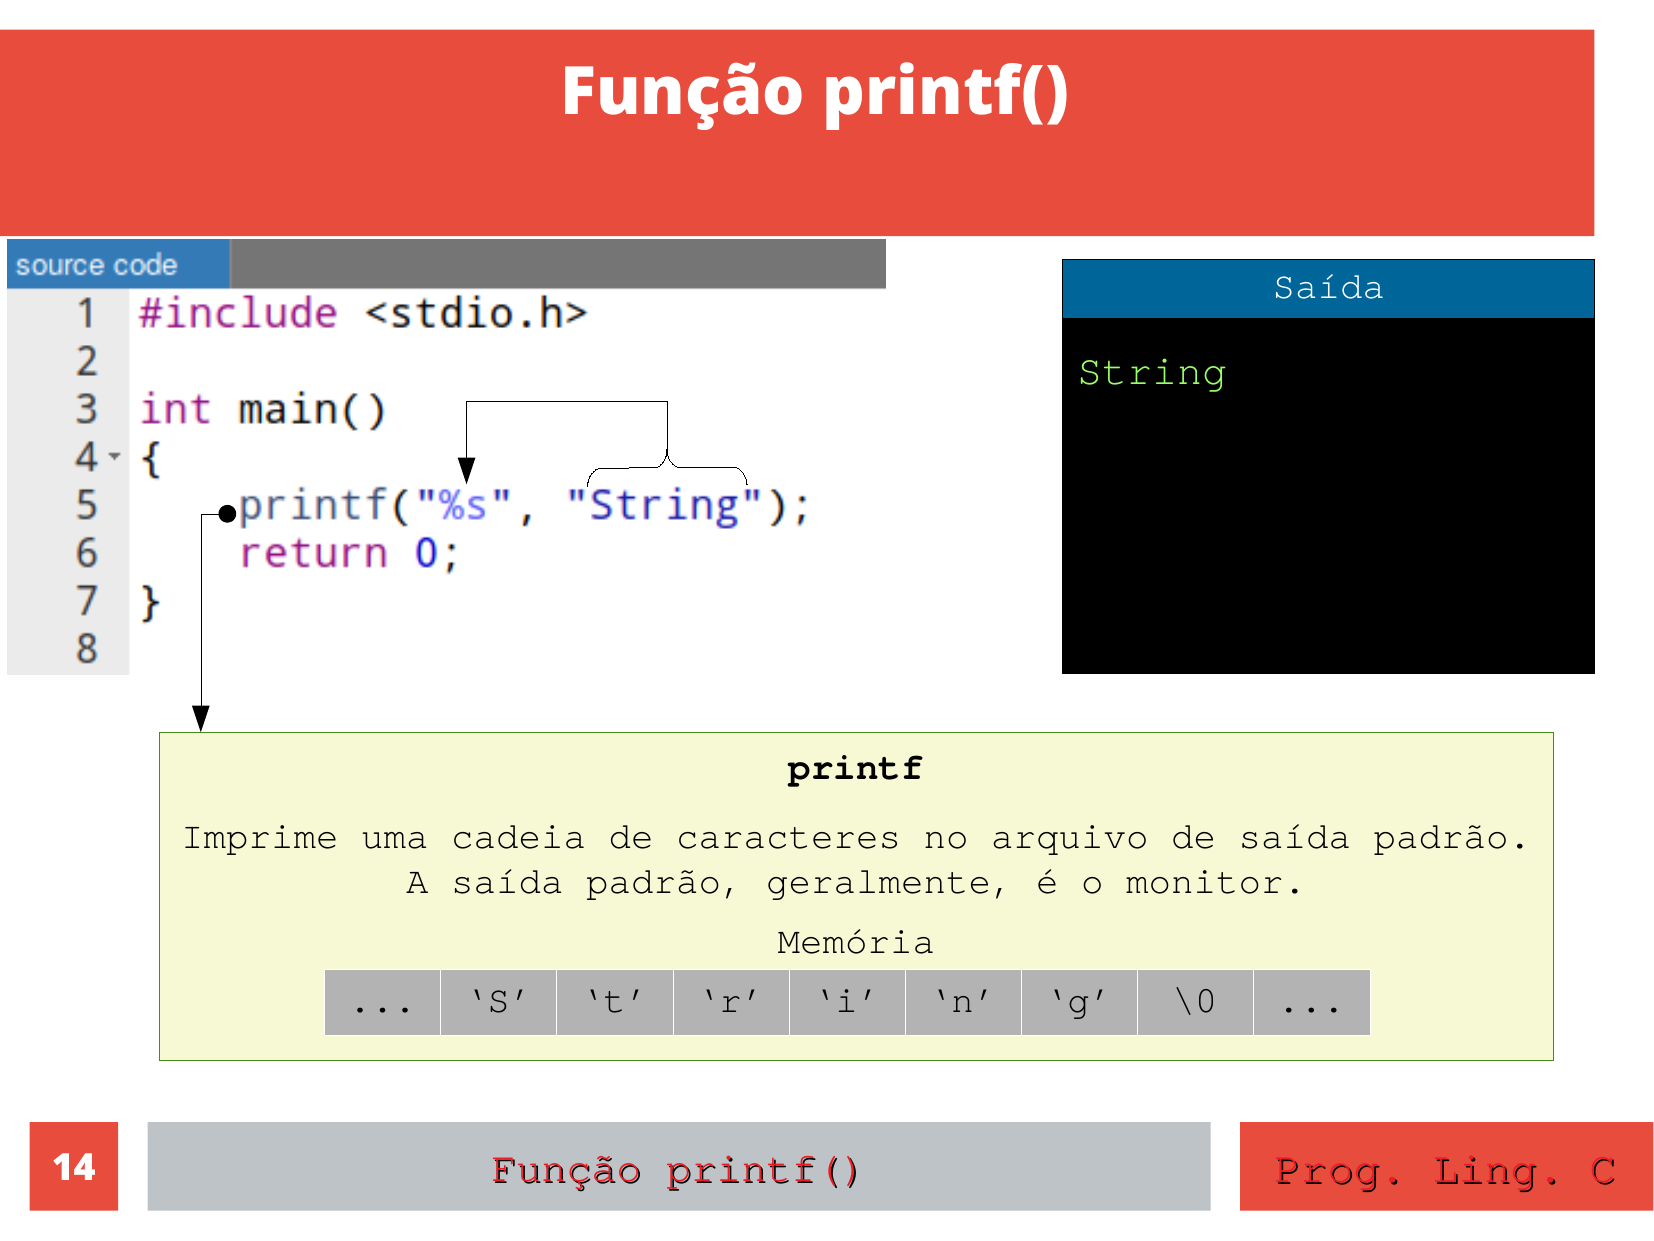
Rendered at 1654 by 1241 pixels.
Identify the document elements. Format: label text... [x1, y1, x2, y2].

table_header ... [1254, 970, 1370, 1035]
text_box Prog. Ling. C [1233, 1133, 1654, 1202]
table_header ‘t’ [557, 970, 673, 1035]
title Função printf() [283, 42, 1347, 225]
text_box Saída [1062, 259, 1595, 318]
text_box printf Imprime uma cadeia de caracteres no arquivo de saída padrão. A saída padrão, geralmente, é o monitor. Memória [159, 732, 1554, 1061]
table_header \0 [1138, 970, 1253, 1035]
table_header ‘S’ [441, 970, 556, 1035]
table_header ‘n’ [906, 970, 1021, 1035]
table_header ‘r’ [674, 970, 789, 1035]
table_header ‘g’ [1022, 970, 1137, 1035]
picture [7, 239, 886, 675]
text_box Função printf() [197, 1133, 1162, 1199]
table_header ... [325, 970, 440, 1035]
text_box String [1062, 318, 1595, 674]
table_header ‘i’ [790, 970, 905, 1035]
